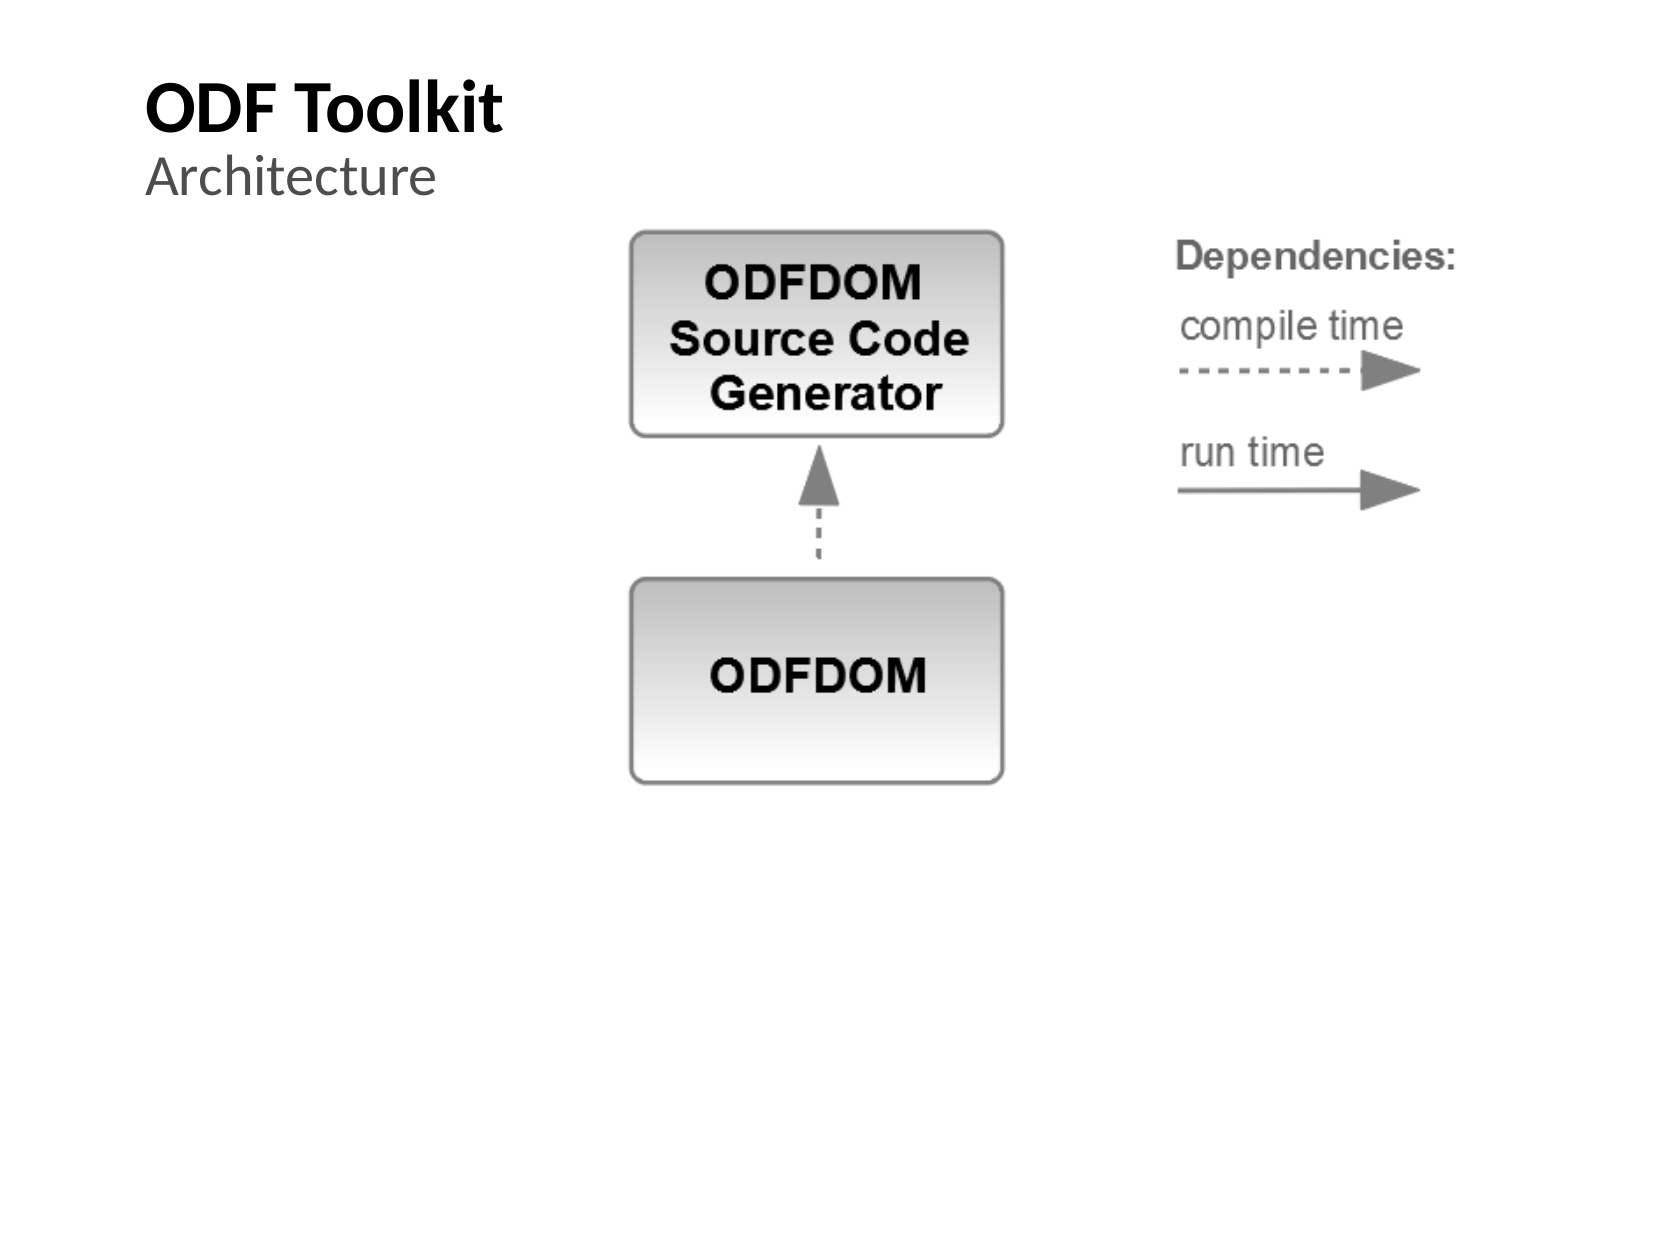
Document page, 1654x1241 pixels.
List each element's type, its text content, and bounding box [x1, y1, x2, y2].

picture [170, 219, 1475, 1146]
title ODF Toolkit Architecture [145, 67, 1388, 220]
